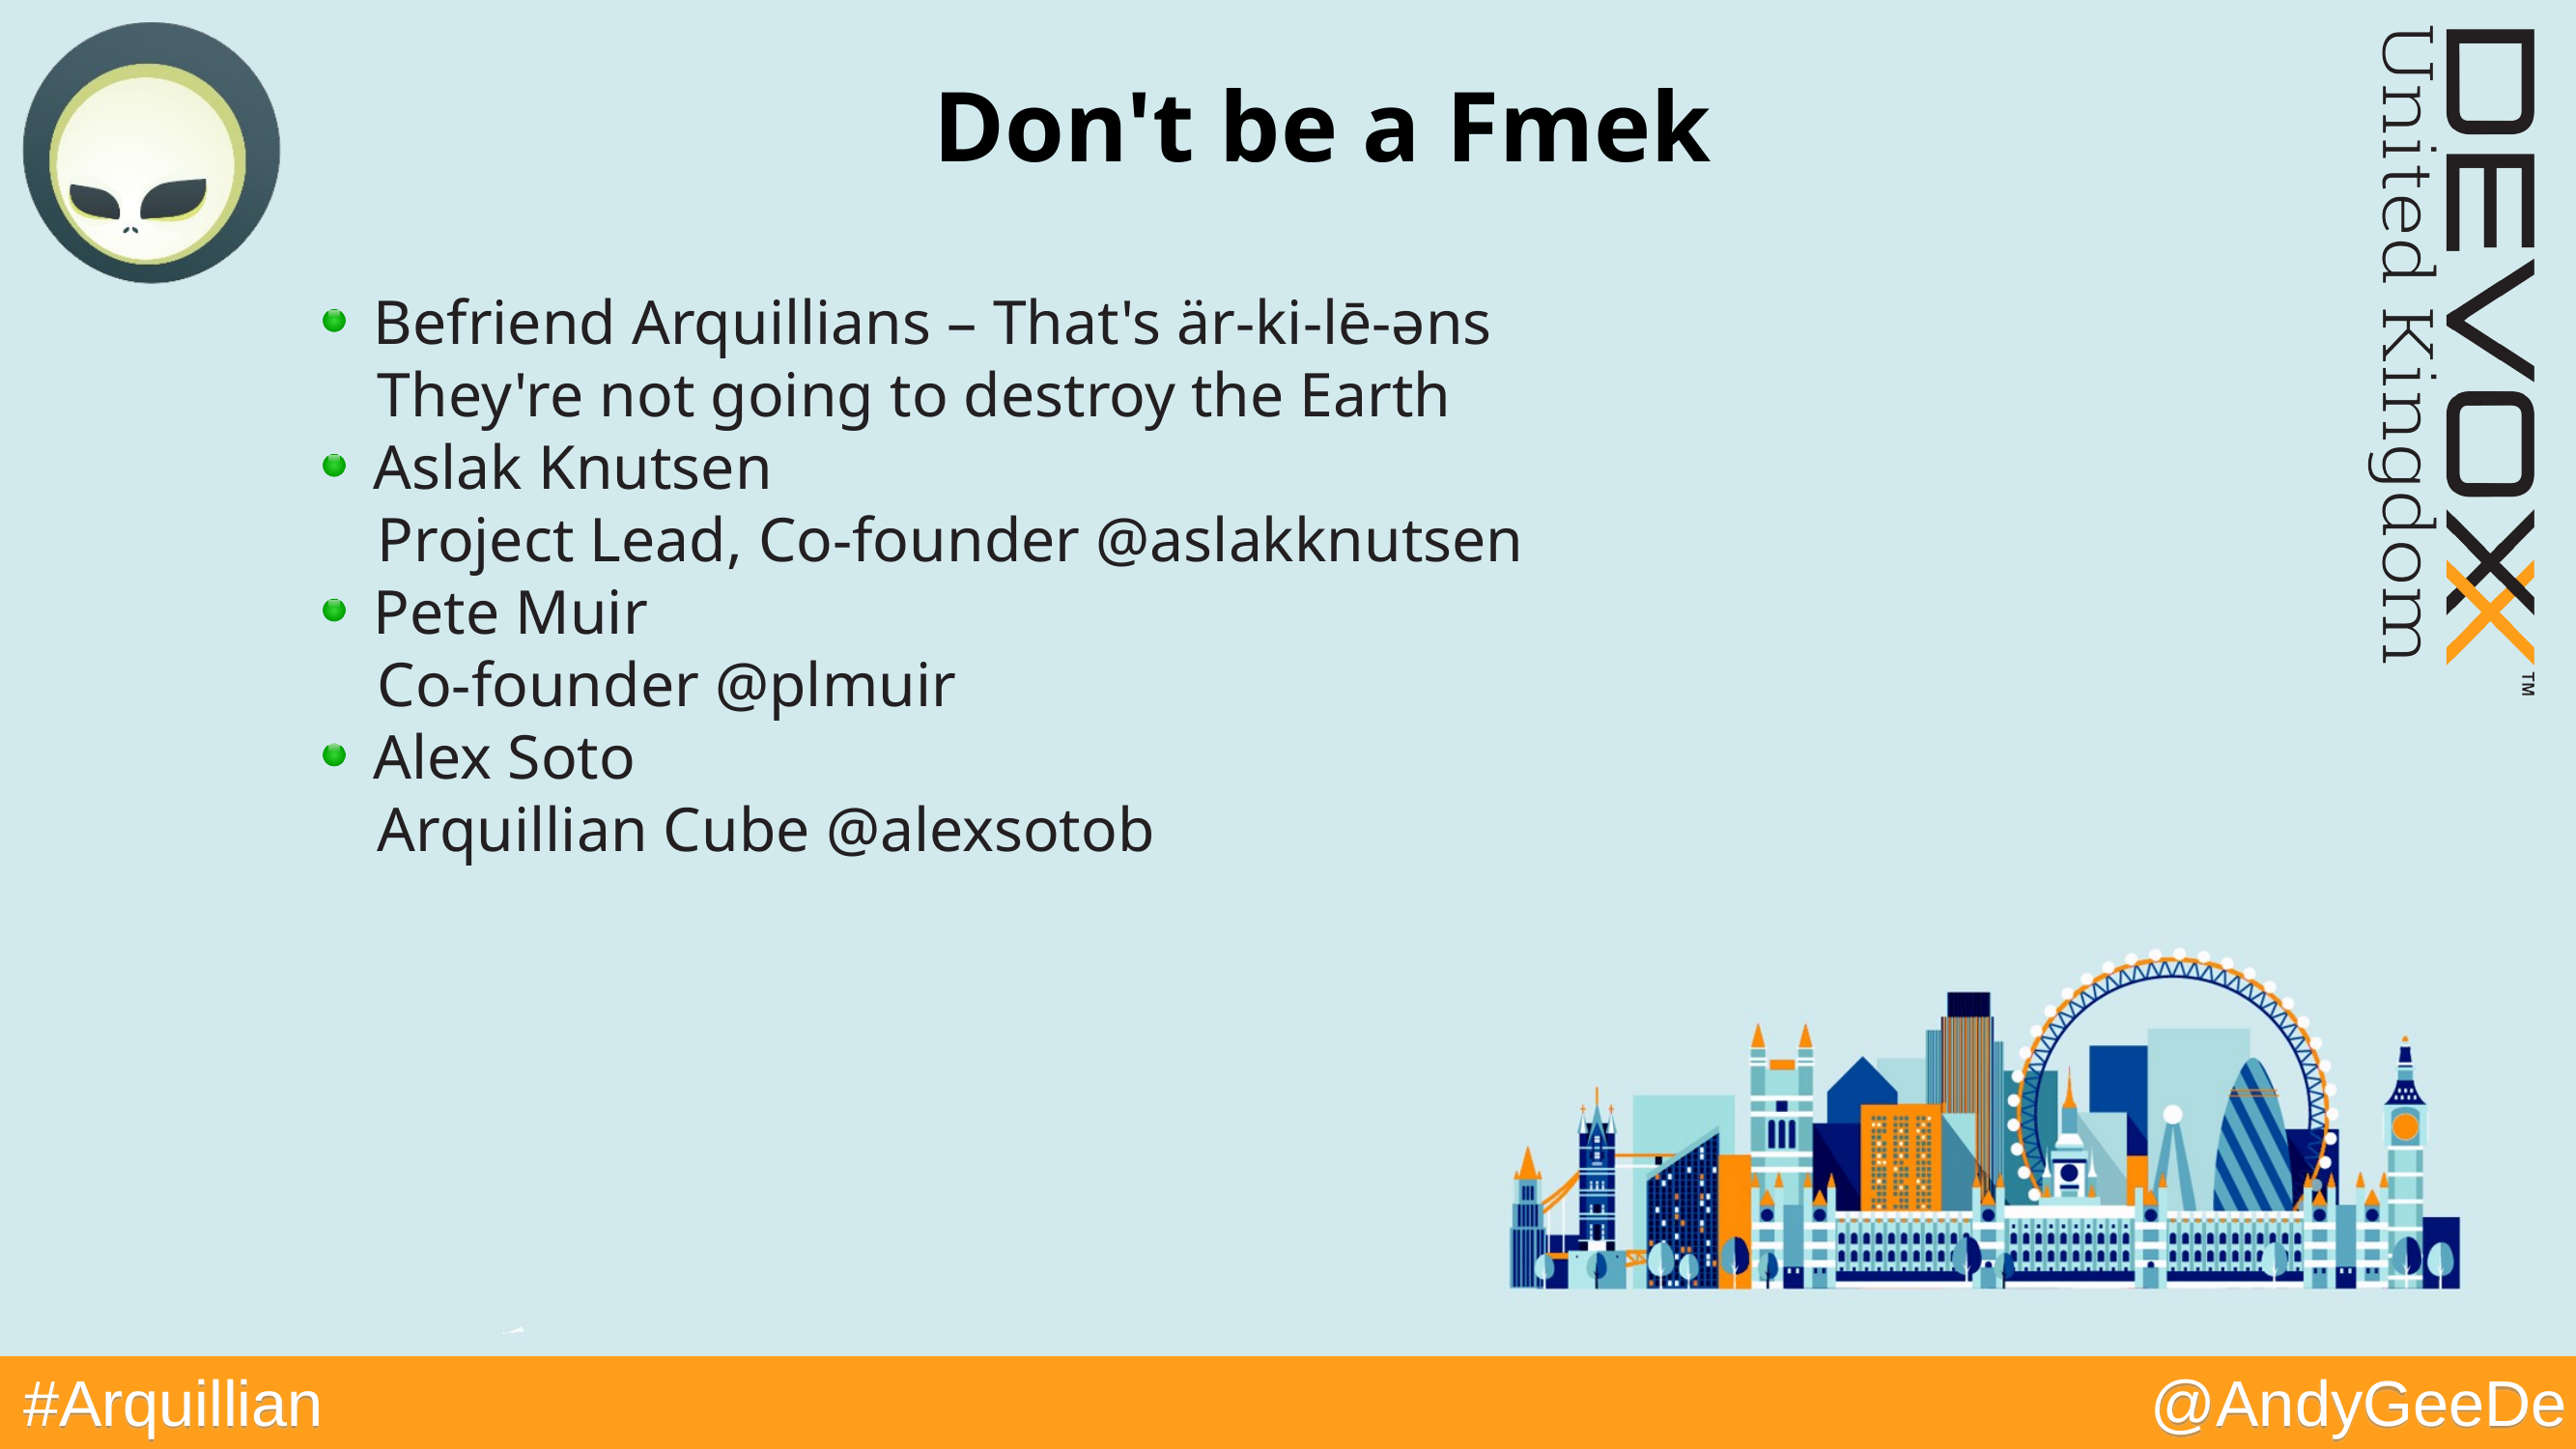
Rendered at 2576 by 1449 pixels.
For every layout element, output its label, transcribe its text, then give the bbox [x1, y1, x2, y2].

picture [0, 0, 2576, 1355]
title Don't be a Fmek [197, 58, 2448, 243]
list Befriend Arquillians – That's är-ki-lē-əns They're not going to destroy the Earth Aslak Knutsen Project Lead, Co-founder @aslakknutsen Pete Muir Co-founder @plmuir Alex Soto Arquillian Cube @alexsotob [304, 284, 2394, 1309]
